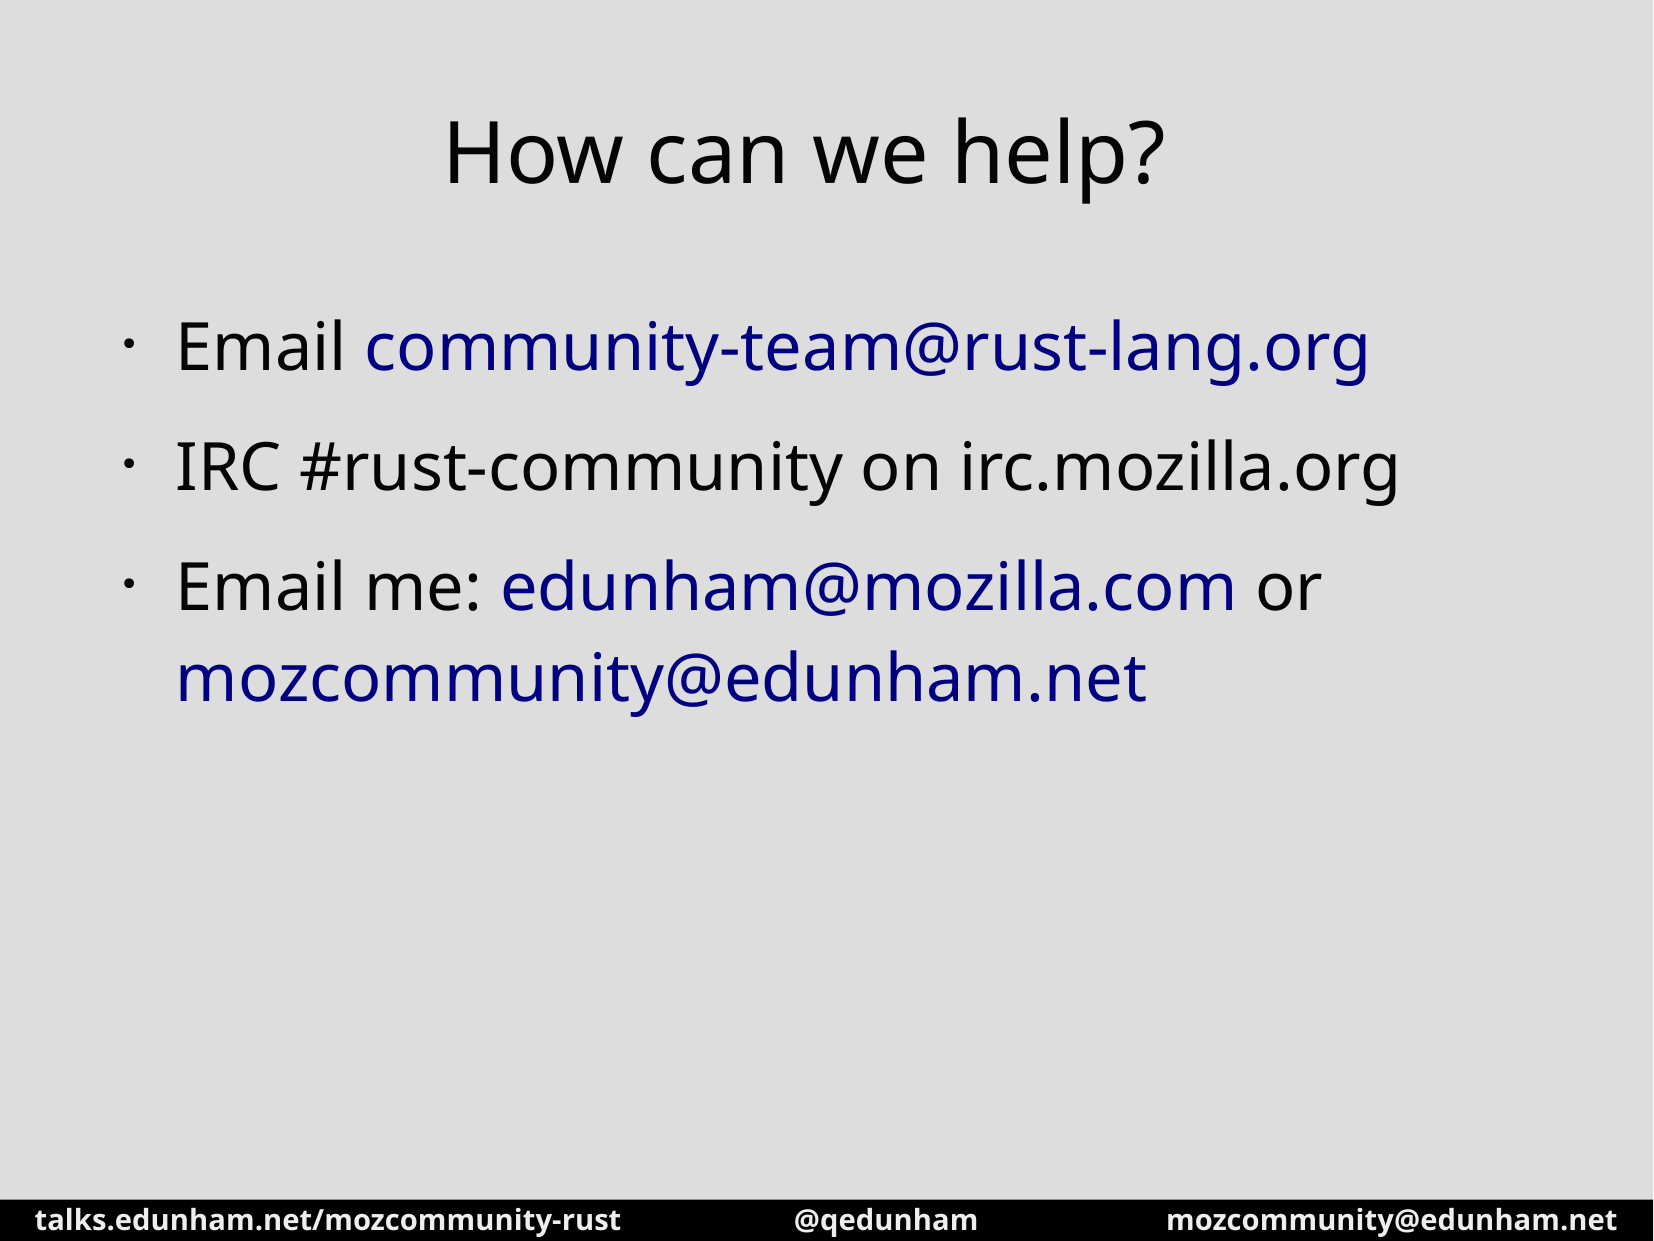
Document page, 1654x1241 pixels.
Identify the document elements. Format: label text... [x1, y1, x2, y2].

list Email community-team@rust-lang.org IRC #rust-community on irc.mozilla.org Email me: edunham@mozilla.com or mozcommunity@edunham.net [105, 299, 1531, 1019]
title How can we help? [15, 47, 1594, 253]
